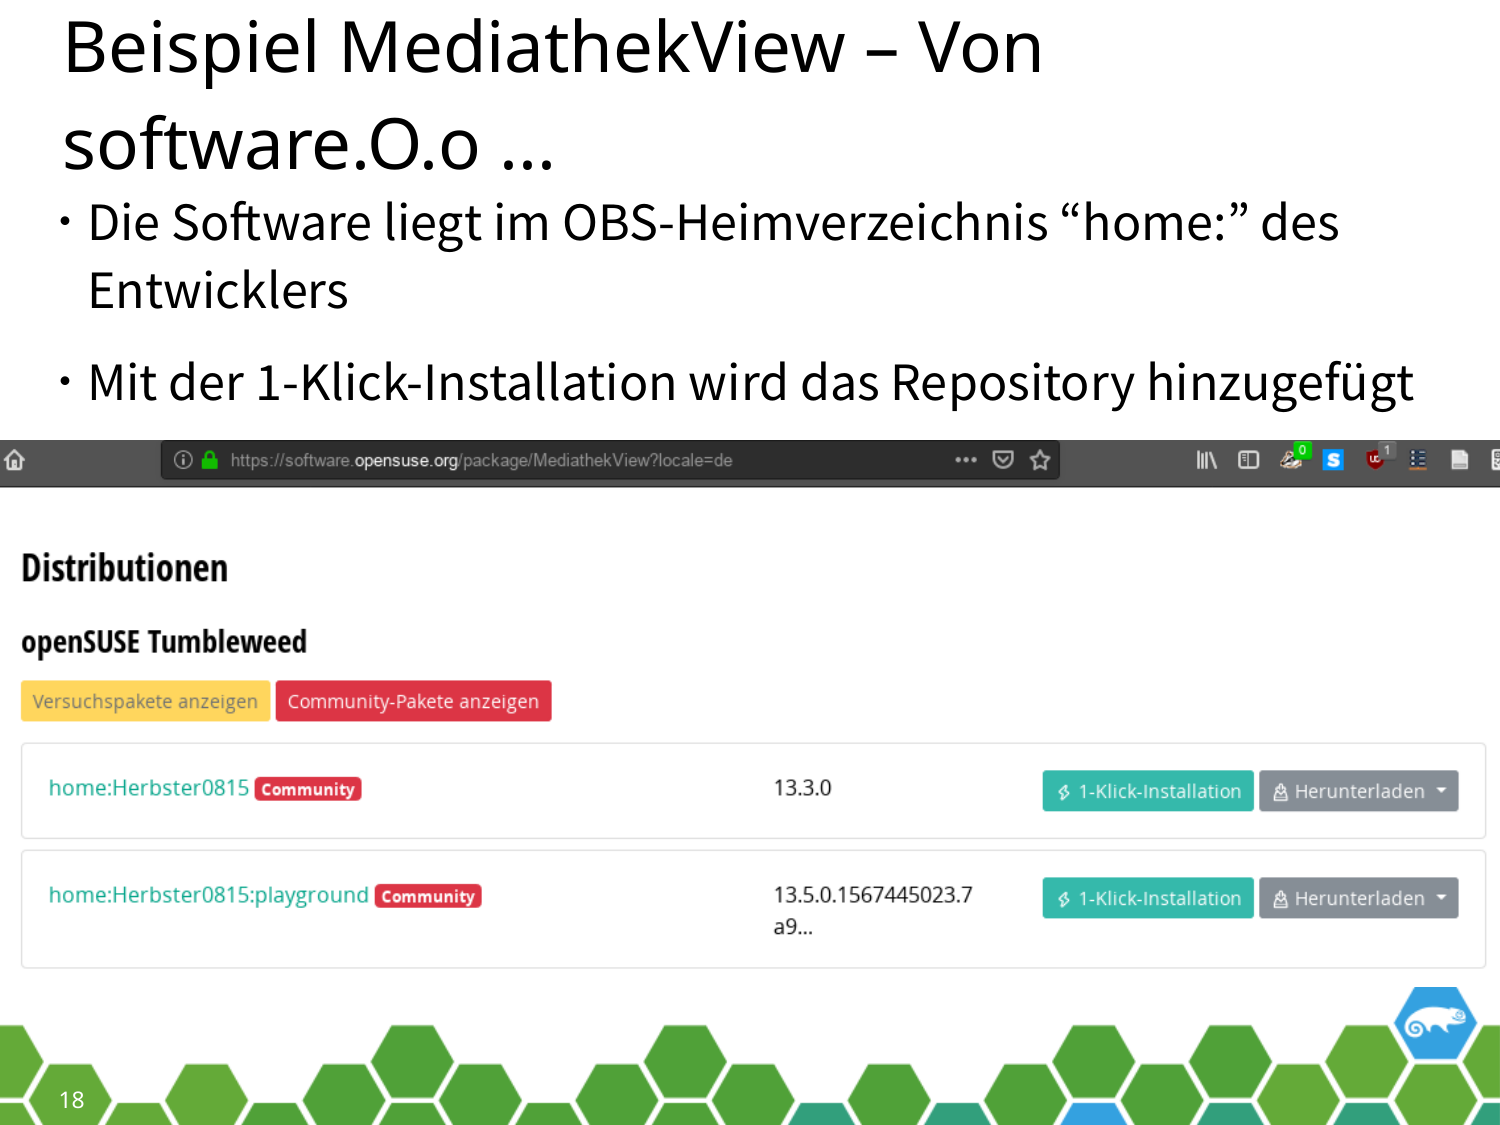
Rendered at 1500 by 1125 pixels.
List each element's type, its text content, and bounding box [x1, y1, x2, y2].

picture [0, 440, 1500, 978]
title Beispiel MediathekView – Von software.O.o ... [62, 4, 1500, 183]
list Die Software liegt im OBS-Heimverzeichnis “home:” des Entwicklers Mit der 1-Klick-Installation wird das Repository hinzugefügt [59, 186, 1452, 440]
picture [0, 987, 1500, 1125]
